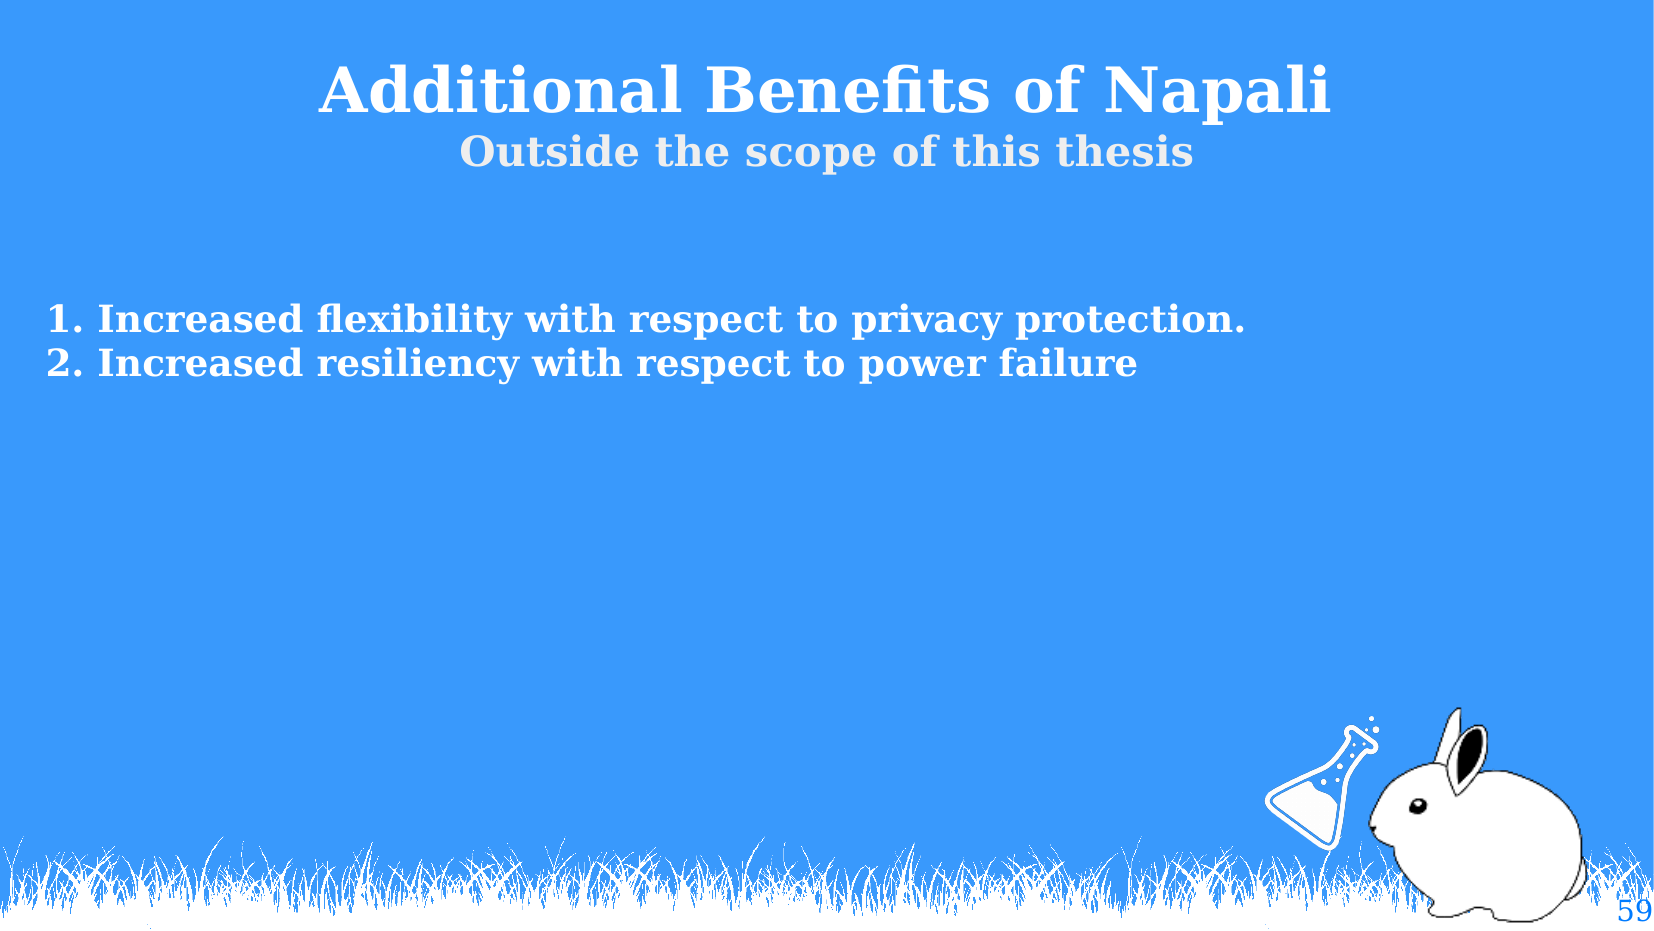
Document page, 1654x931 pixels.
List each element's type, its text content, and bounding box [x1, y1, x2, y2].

picture [0, 0, 1654, 931]
title [82, 37, 1571, 193]
text_box 1. Increased flexibility with respect to privacy protection. 2. Increased resiliency with respect to power failure [30, 290, 1654, 567]
